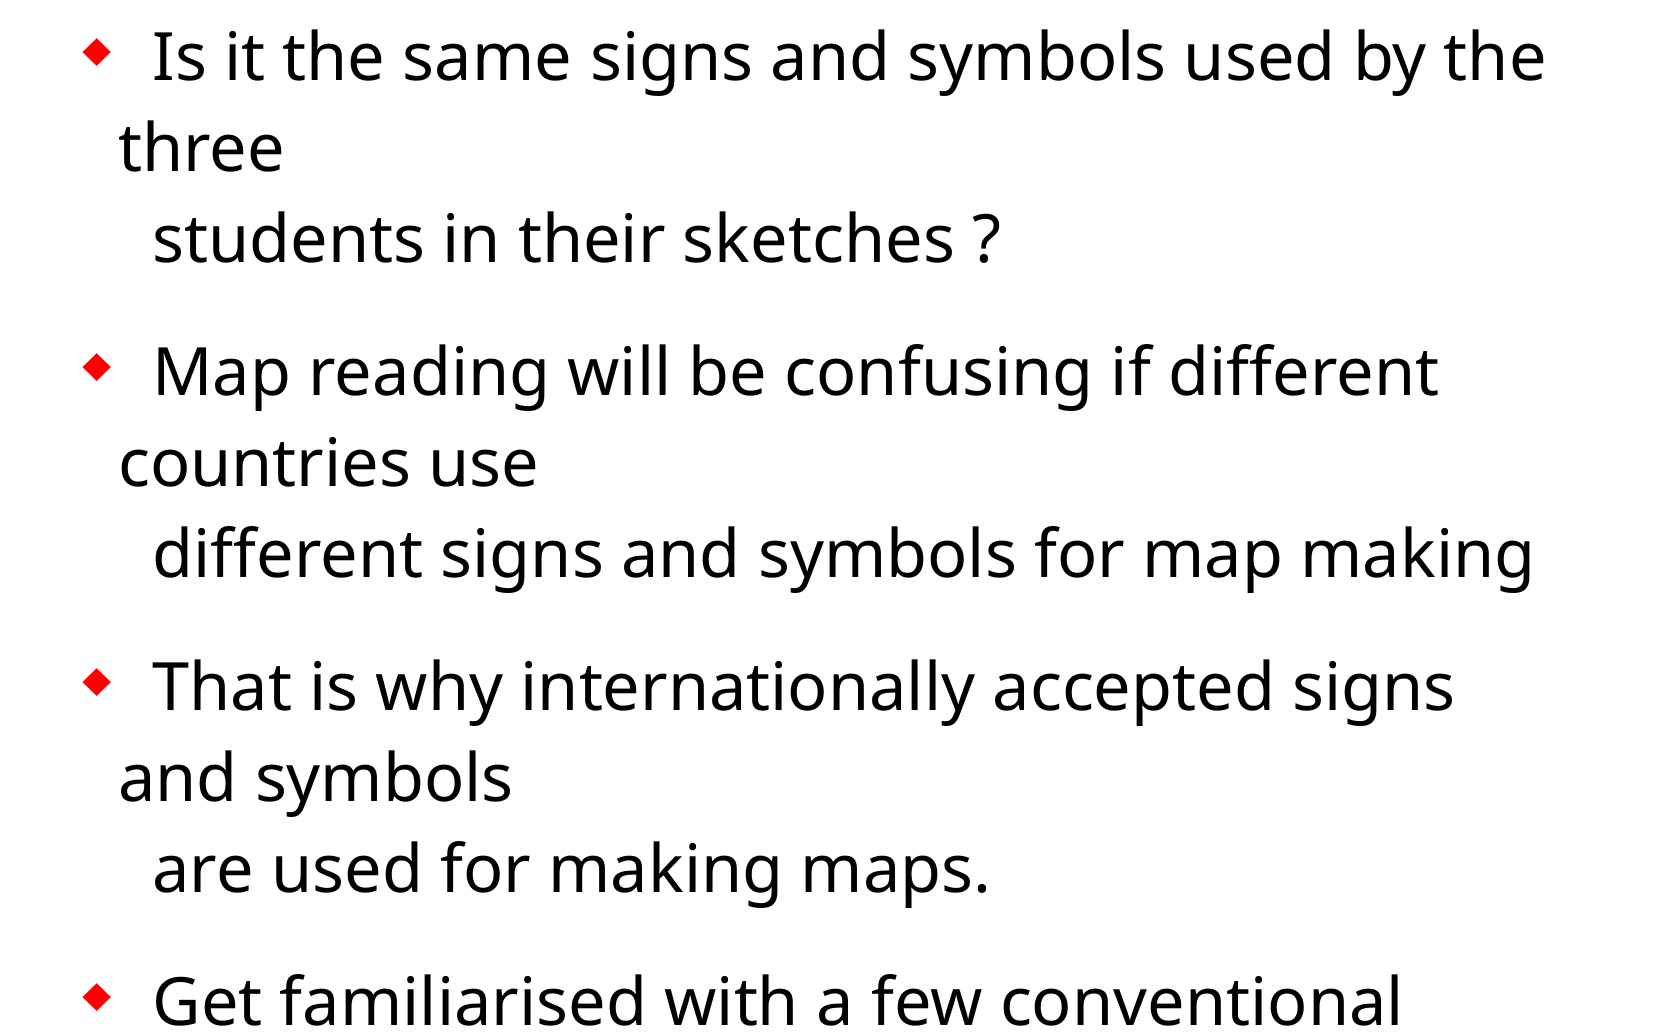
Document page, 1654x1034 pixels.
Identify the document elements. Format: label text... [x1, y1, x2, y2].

subtitle There is no uniformity in this the sketches too. Why ? Is it the same signs and symbols used by the three students in their sketches ? Map reading will be confusing if different countries use different signs and symbols for map making That is why internationally accepted signs and symbols are used for making maps. Get familiarised with a few conventional signs and symbols [82, 57, 1571, 955]
